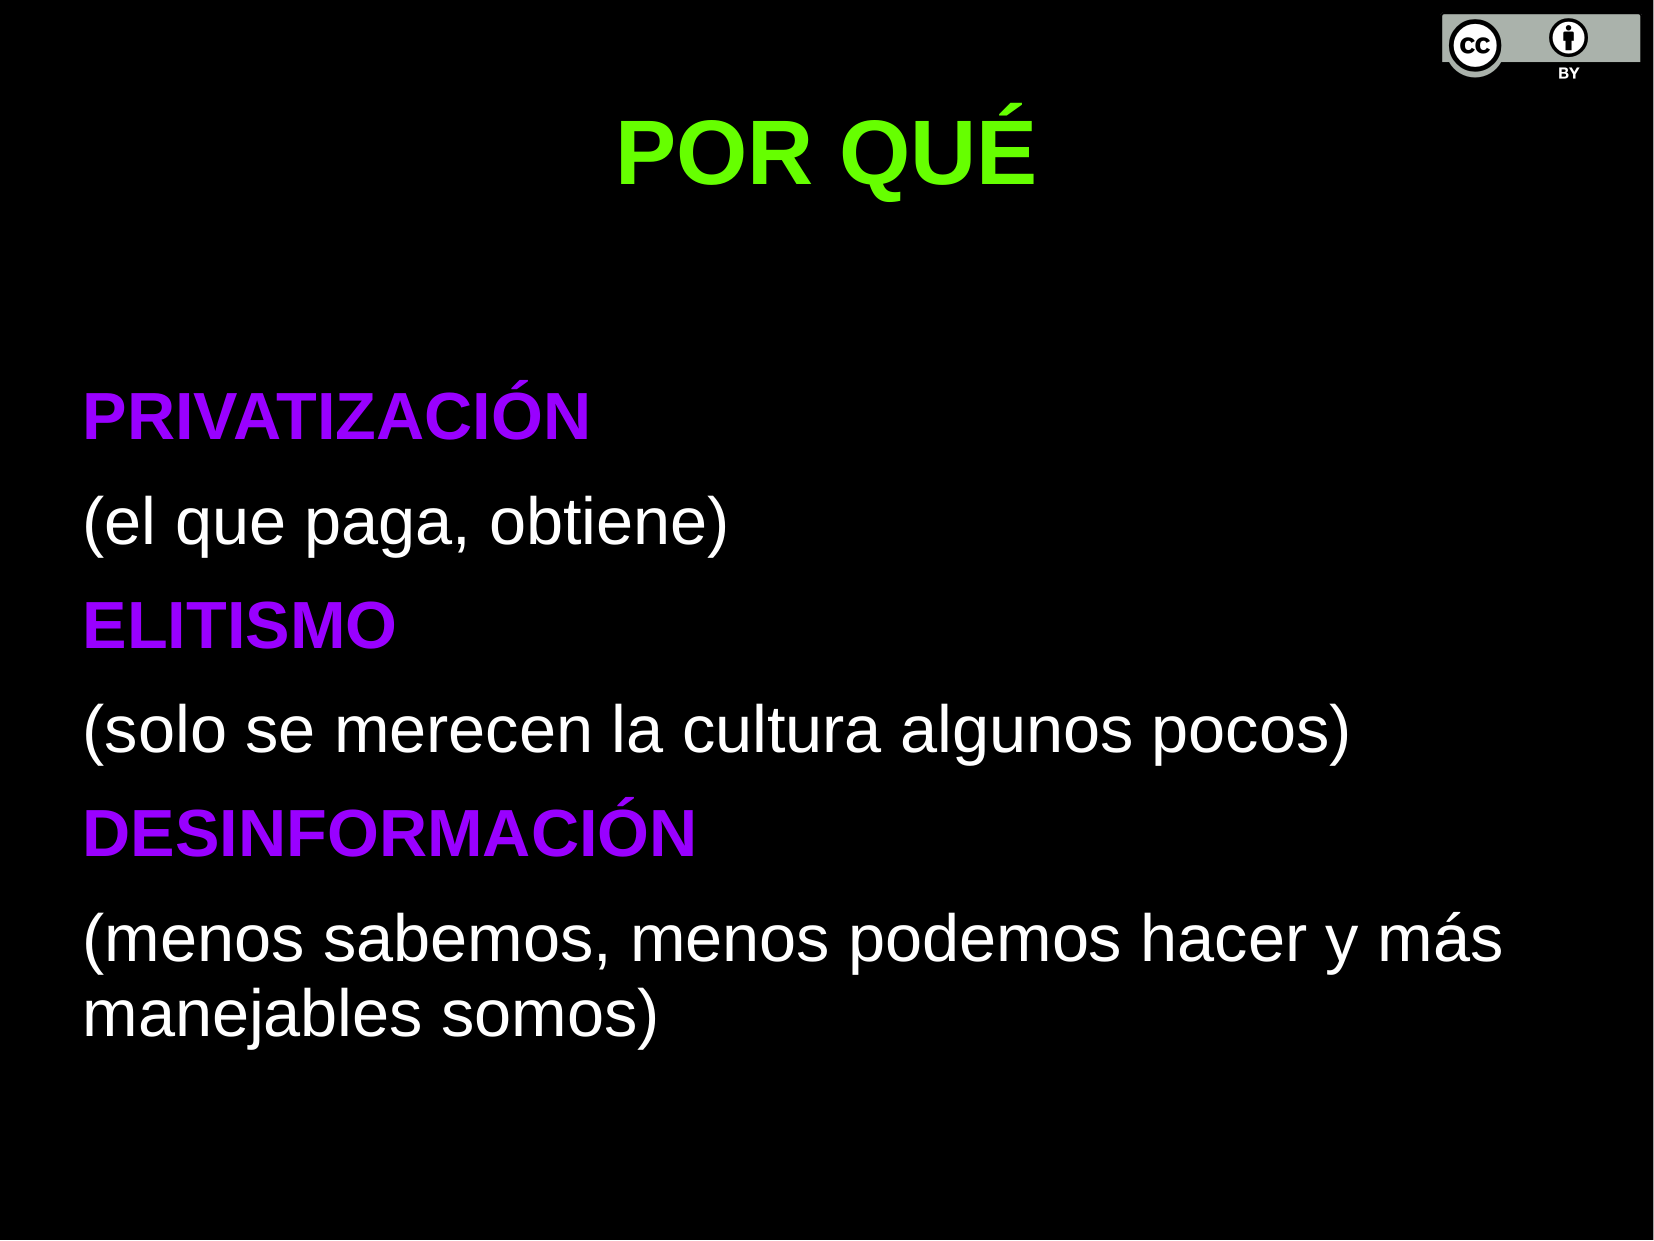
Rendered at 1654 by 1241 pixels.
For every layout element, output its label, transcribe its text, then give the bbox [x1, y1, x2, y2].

title POR QUÉ [82, 49, 1571, 257]
list PRIVATIZACIÓN (el que paga, obtiene) ELITISMO (solo se merecen la cultura algunos pocos) DESINFORMACIÓN (menos sabemos, menos podemos hacer y más manejables somos) [82, 355, 1571, 1075]
picture [1440, 12, 1642, 83]
